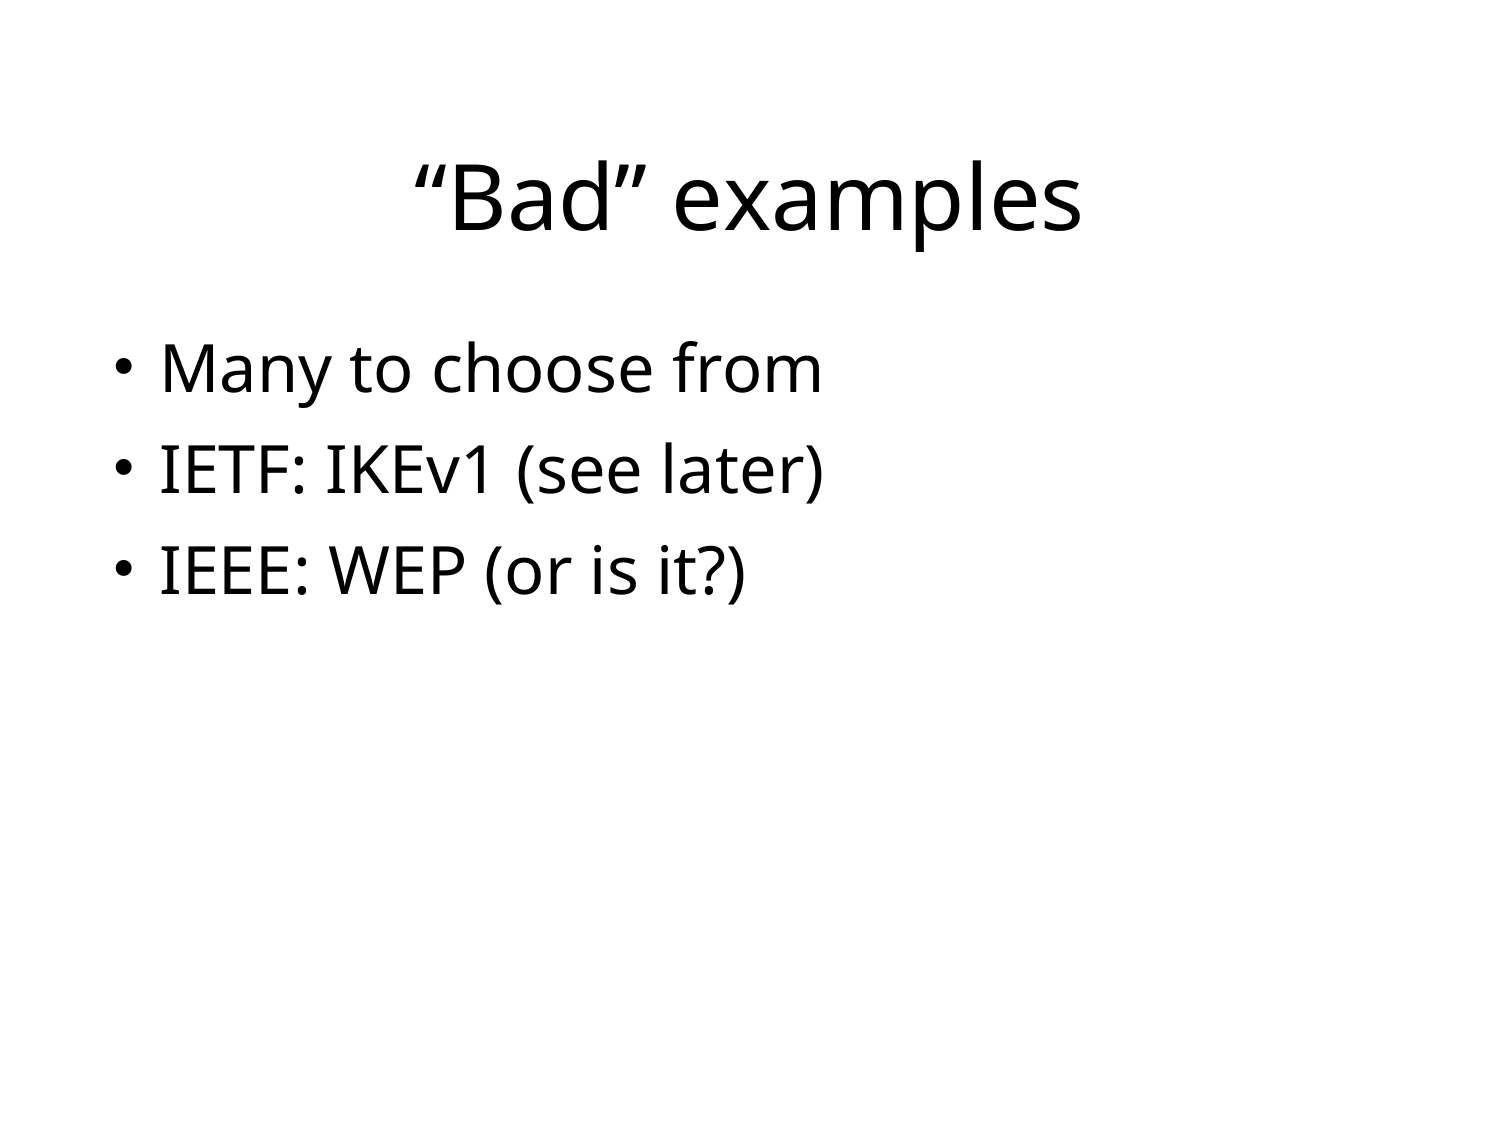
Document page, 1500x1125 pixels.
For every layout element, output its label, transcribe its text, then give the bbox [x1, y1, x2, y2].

title “Bad” examples [112, 99, 1388, 288]
list Many to choose from IETF: IKEv1 (see later) IEEE: WEP (or is it?) [112, 324, 1388, 1081]
